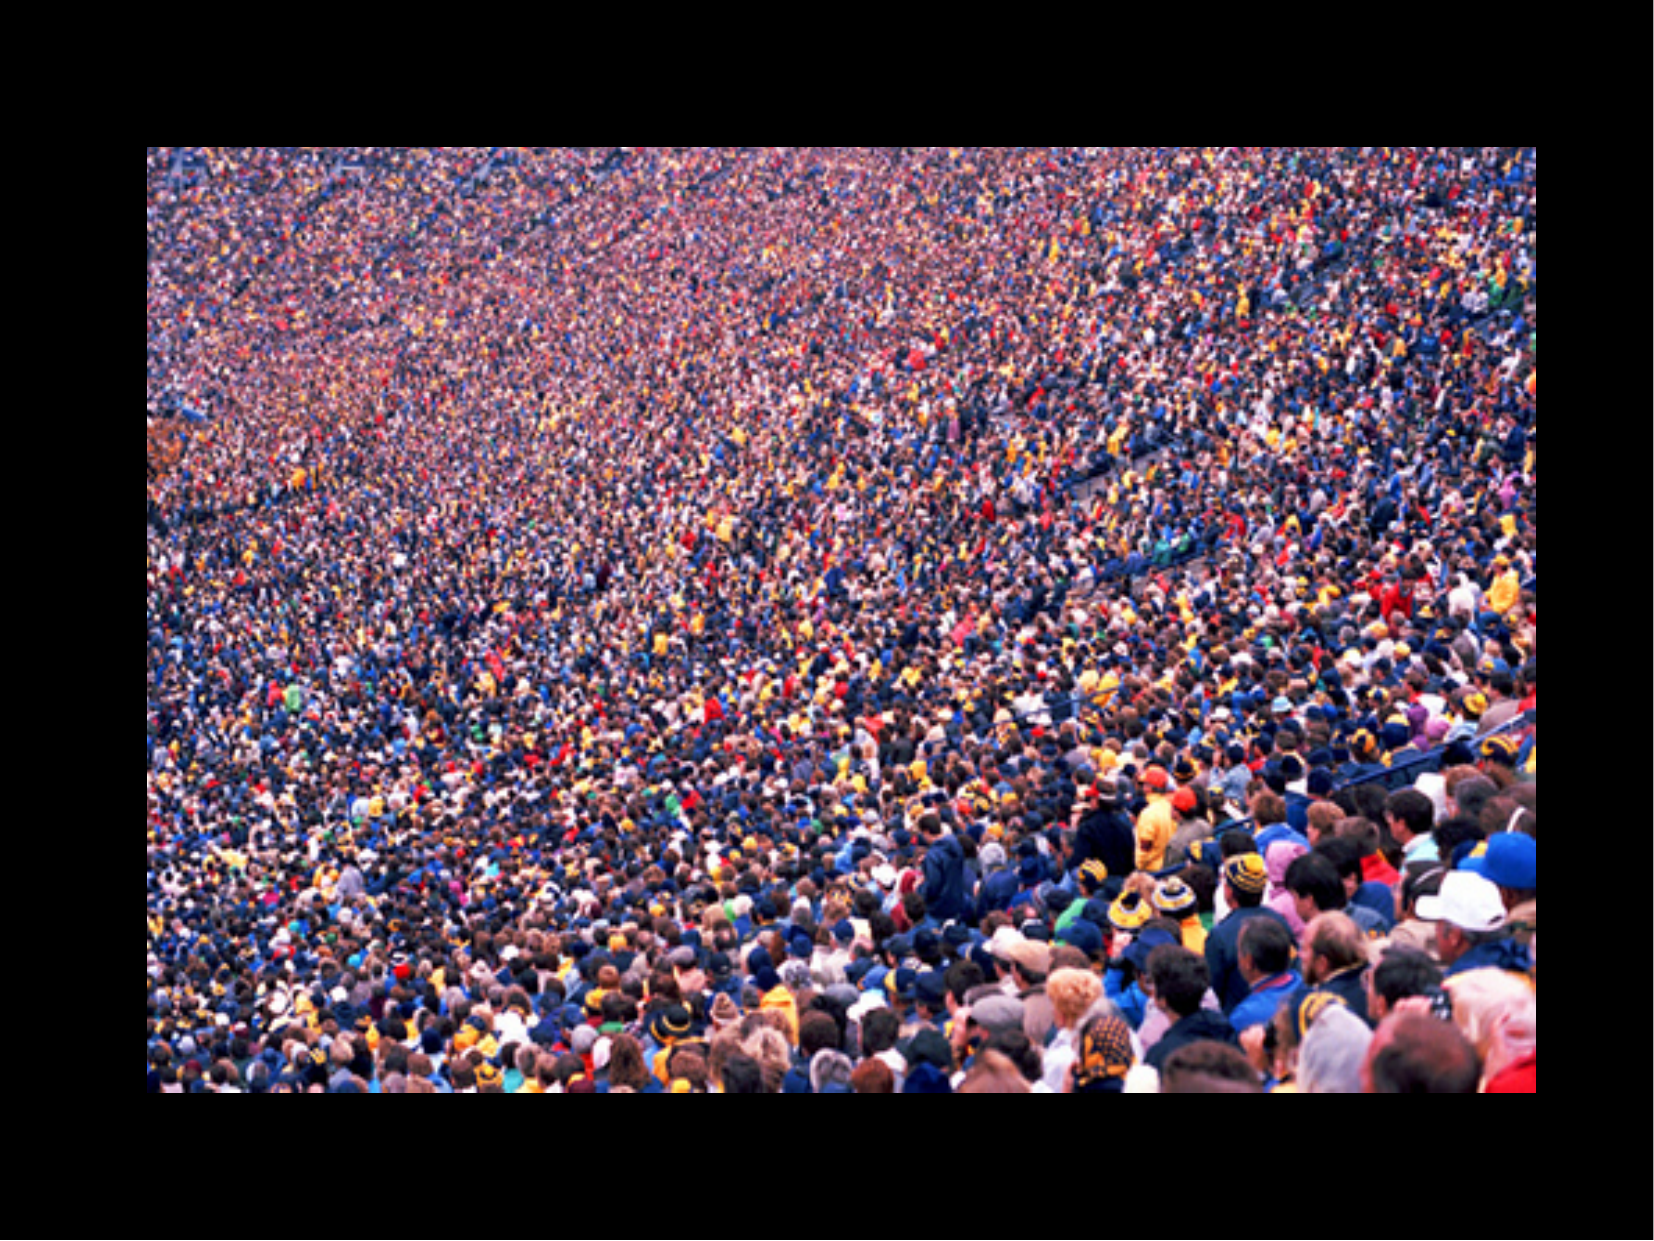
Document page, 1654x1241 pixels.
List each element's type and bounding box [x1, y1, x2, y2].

picture [147, 147, 1536, 1093]
